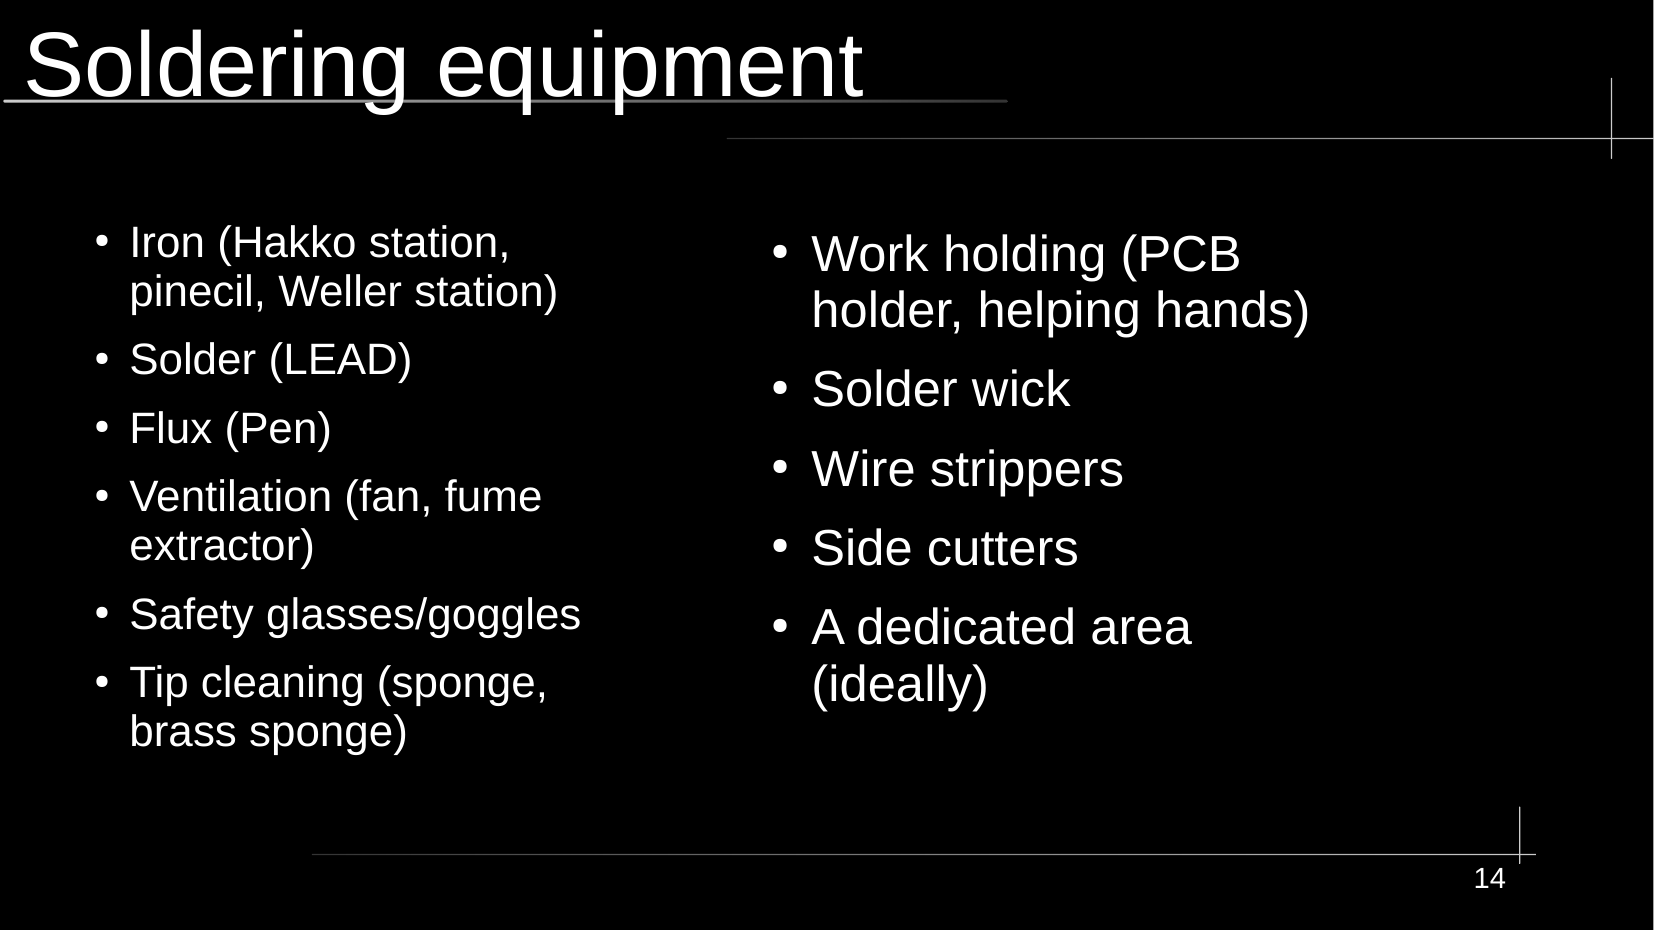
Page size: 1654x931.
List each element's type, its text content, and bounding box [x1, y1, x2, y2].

list Work holding (PCB holder, helping hands) Solder wick Wire strippers Side cutters A dedicated area (ideally) [757, 225, 1313, 765]
list Iron (Hakko station, pinecil, Weller station) Solder (LEAD) Flux (Pen) Ventilation (fan, fume extractor) Safety glasses/goggles Tip cleaning (sponge, brass sponge) [82, 217, 638, 758]
title Soldering equipment [23, 11, 1589, 119]
